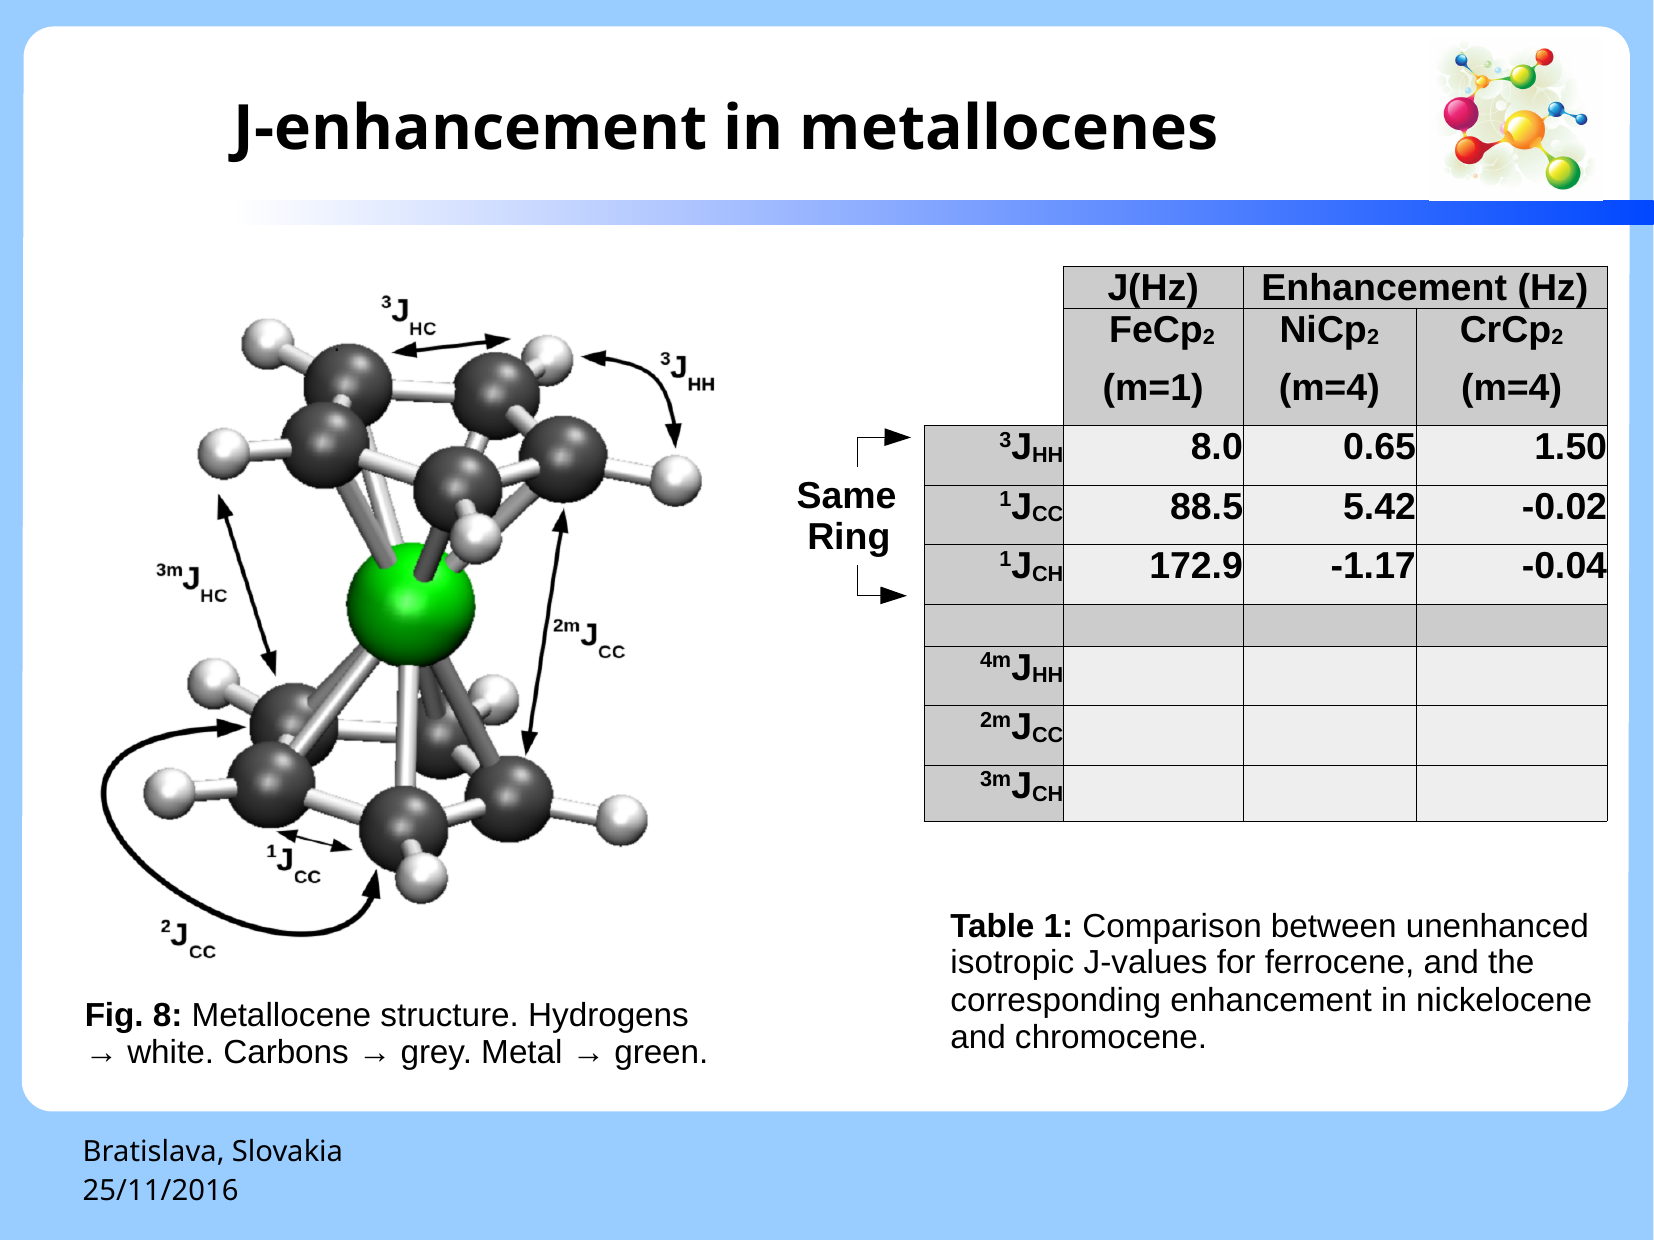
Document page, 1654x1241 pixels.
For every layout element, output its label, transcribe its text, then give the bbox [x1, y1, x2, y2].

table_cell 172.9 [1064, 545, 1243, 604]
table_cell 88.5 [1064, 486, 1243, 544]
table_header J(Hz) [1064, 267, 1243, 308]
table_cell 1JCC [932, 486, 1063, 544]
table_cell (m=1) [1064, 367, 1243, 425]
table_cell NiCp2 [1244, 309, 1416, 367]
picture [89, 279, 727, 974]
table_cell [1244, 766, 1416, 821]
title J-enhancement in metallocenes [82, 49, 1371, 201]
list [52, 279, 1594, 1107]
table_cell [1244, 647, 1416, 705]
table_cell (m=4) [1417, 367, 1607, 425]
picture [1429, 35, 1603, 201]
table_cell 0.65 [1244, 426, 1416, 485]
table_cell 2mJCC [925, 706, 1063, 765]
table_cell [1244, 706, 1416, 765]
table_cell [1064, 766, 1243, 821]
table_cell 4mJHH [925, 647, 1063, 705]
table_cell [1244, 605, 1416, 646]
table_cell [1417, 706, 1607, 765]
text_box Table 1: Comparison between unenhanced isotropic J-values for ferrocene, and the corresponding enhancement in nickelocene and chromocene. [935, 899, 1645, 1133]
table_cell 3JHH [925, 426, 1063, 485]
table_cell -0.02 [1417, 486, 1607, 544]
text_box Same Ring [781, 466, 932, 566]
table_header Enhancement (Hz) [1244, 267, 1607, 308]
table_cell [924, 367, 1063, 425]
table_cell CrCp2 [1417, 309, 1607, 367]
text_box Fig. 8: Metallocene structure. Hydrogens → white. Carbons → grey. Metal → green. [70, 989, 852, 1079]
table_cell -1.17 [1244, 545, 1416, 604]
table_cell 1.50 [1417, 426, 1607, 485]
table_cell [925, 605, 1063, 646]
table_cell FeCp2 [1064, 309, 1243, 367]
table_cell 3mJCH [925, 766, 1063, 821]
table_header [924, 266, 1063, 308]
table_cell 5.42 [1244, 486, 1416, 544]
table_cell -0.04 [1417, 545, 1607, 604]
table_cell [1064, 605, 1243, 646]
table_cell (m=4) [1244, 367, 1416, 425]
table_cell [1064, 706, 1243, 765]
table_cell [1064, 647, 1243, 705]
table_cell [1417, 647, 1607, 705]
table_cell [1417, 766, 1607, 821]
table_cell [1417, 605, 1607, 646]
table_cell 8.0 [1064, 426, 1243, 485]
table_cell 1JCH [925, 545, 1063, 604]
table_cell [924, 308, 1063, 367]
